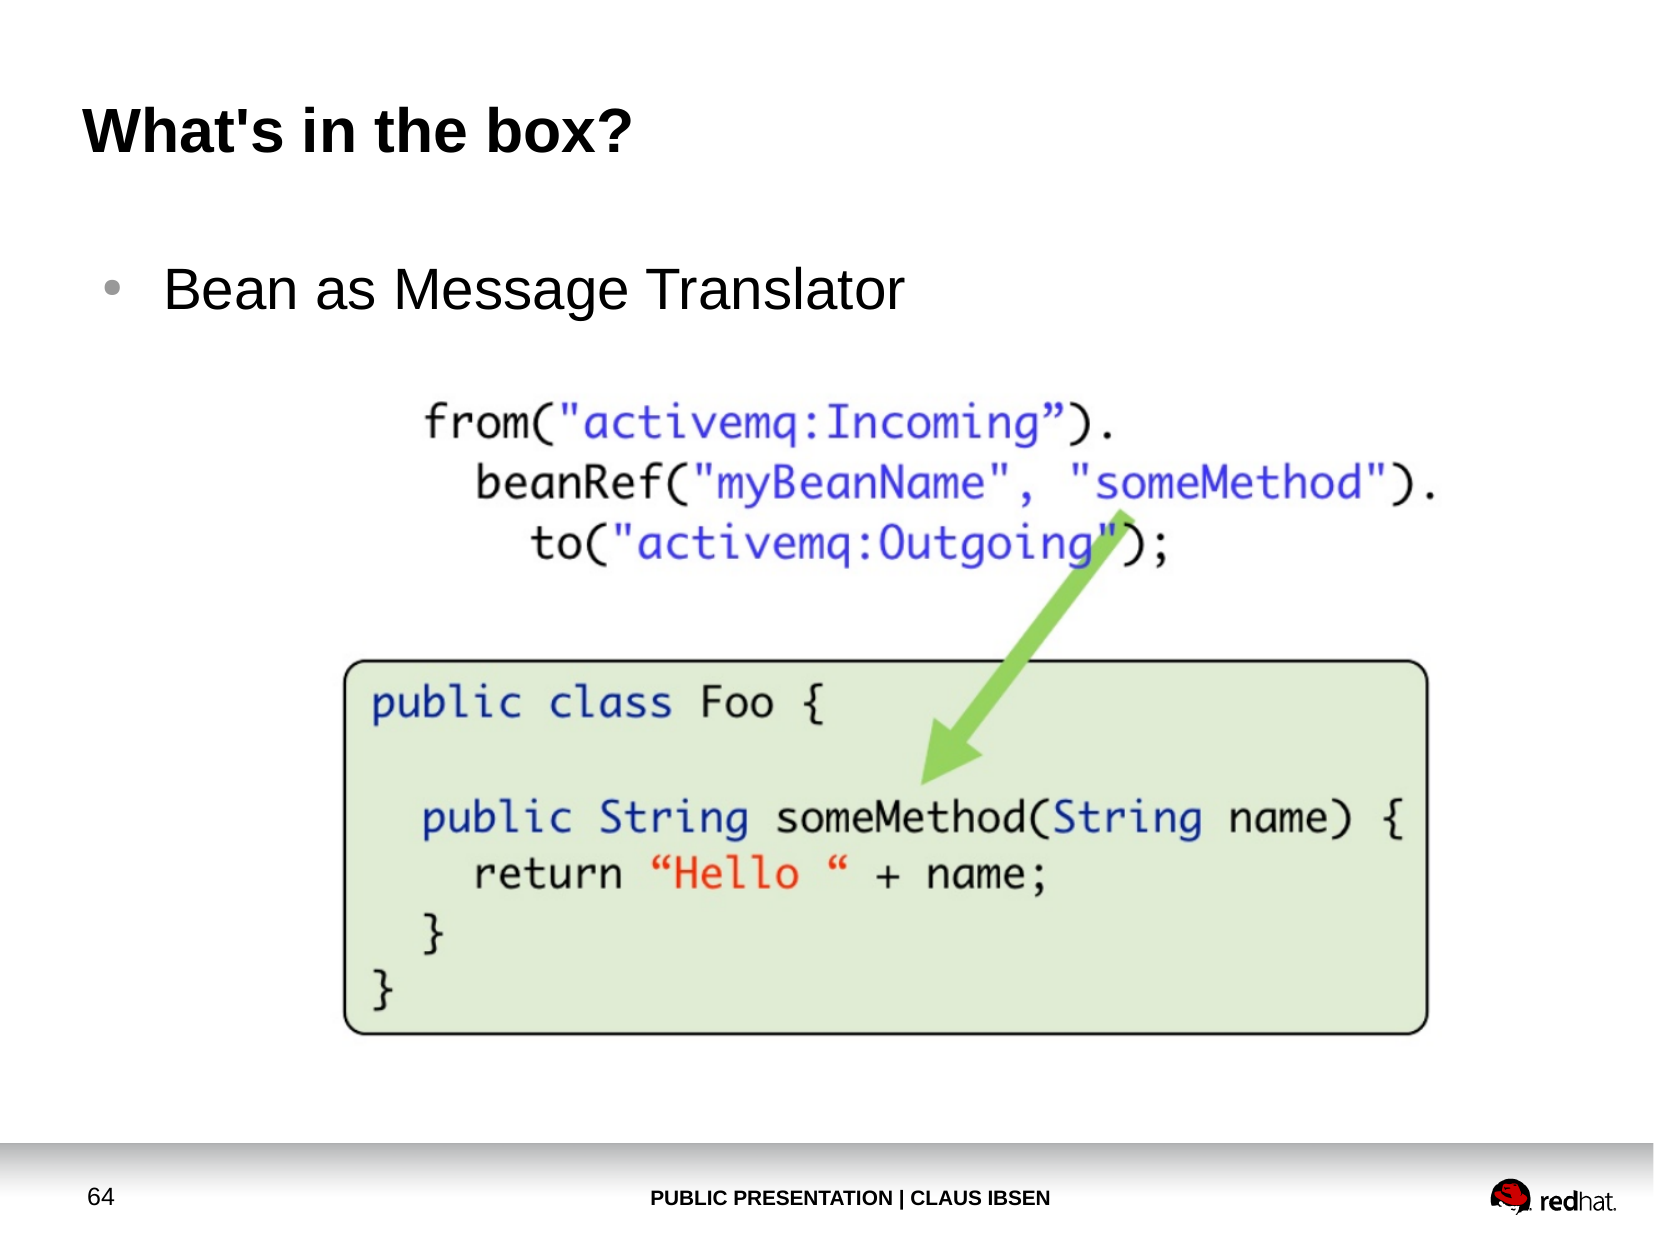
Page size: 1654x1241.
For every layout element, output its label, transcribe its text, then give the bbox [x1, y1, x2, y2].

picture [0, 1143, 1654, 1241]
title What's in the box? [82, 37, 1571, 226]
picture [300, 374, 1458, 1051]
list Bean as Message Translator [86, 256, 1576, 1051]
